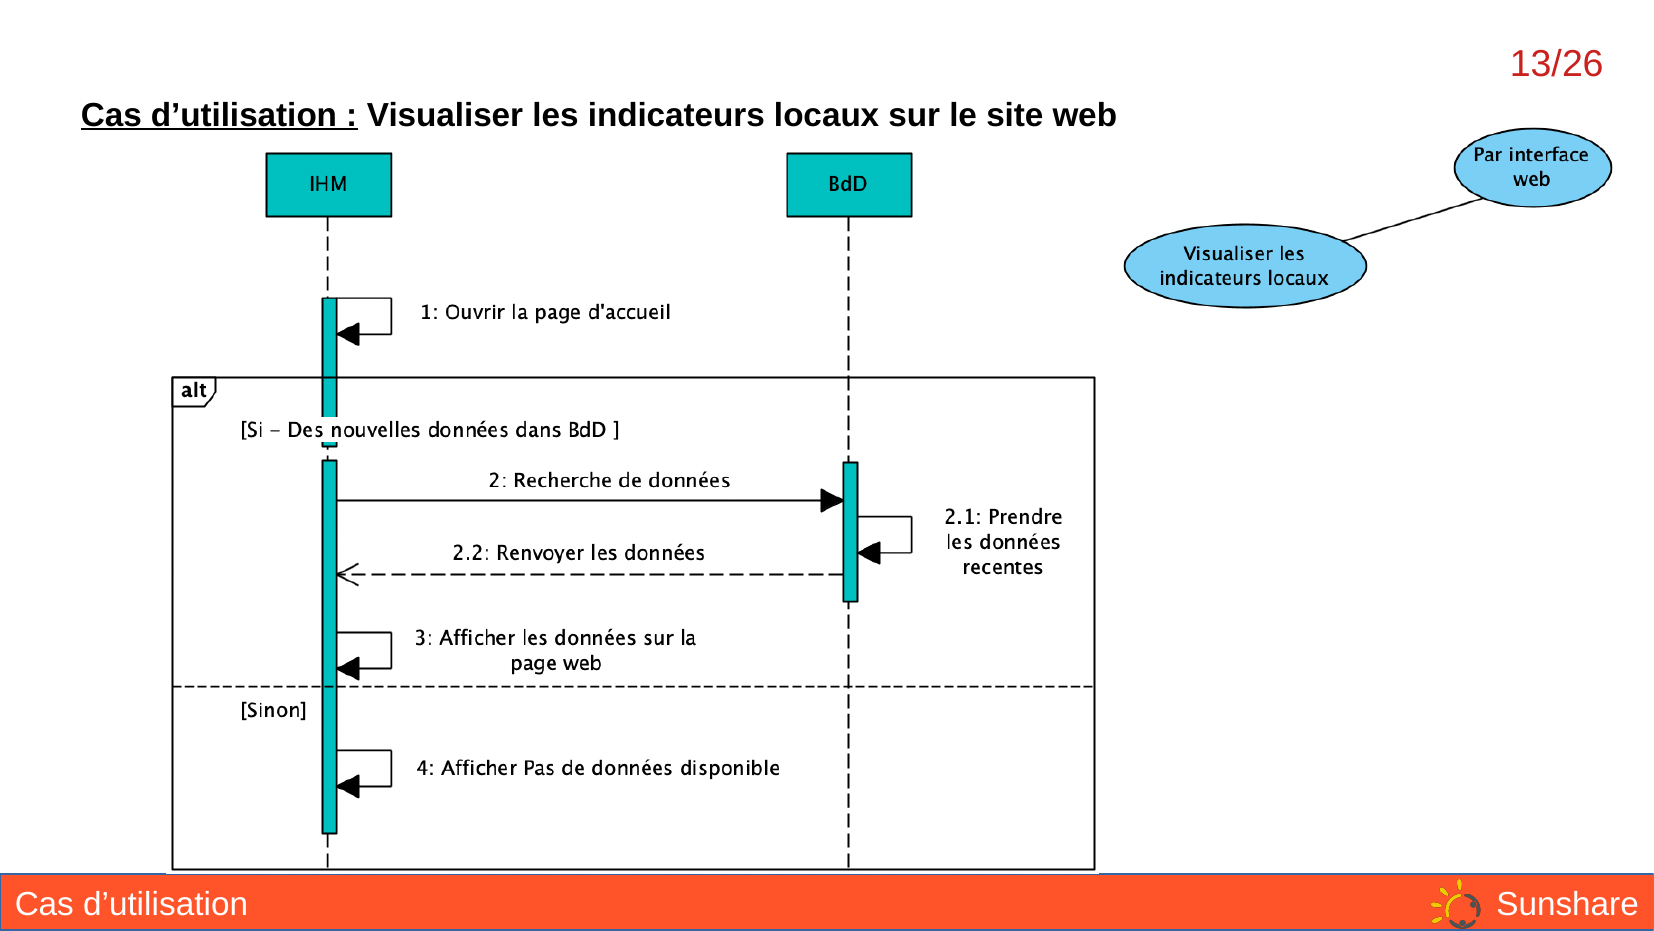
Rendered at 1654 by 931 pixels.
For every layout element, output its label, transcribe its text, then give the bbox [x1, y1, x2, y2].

text_box Cas d’utilisation [0, 874, 367, 931]
title Cas d’utilisation : Visualiser les indicateurs locaux sur le site web [80, 37, 1570, 193]
picture [1117, 121, 1619, 319]
picture [166, 193, 1099, 875]
picture [1429, 877, 1483, 931]
